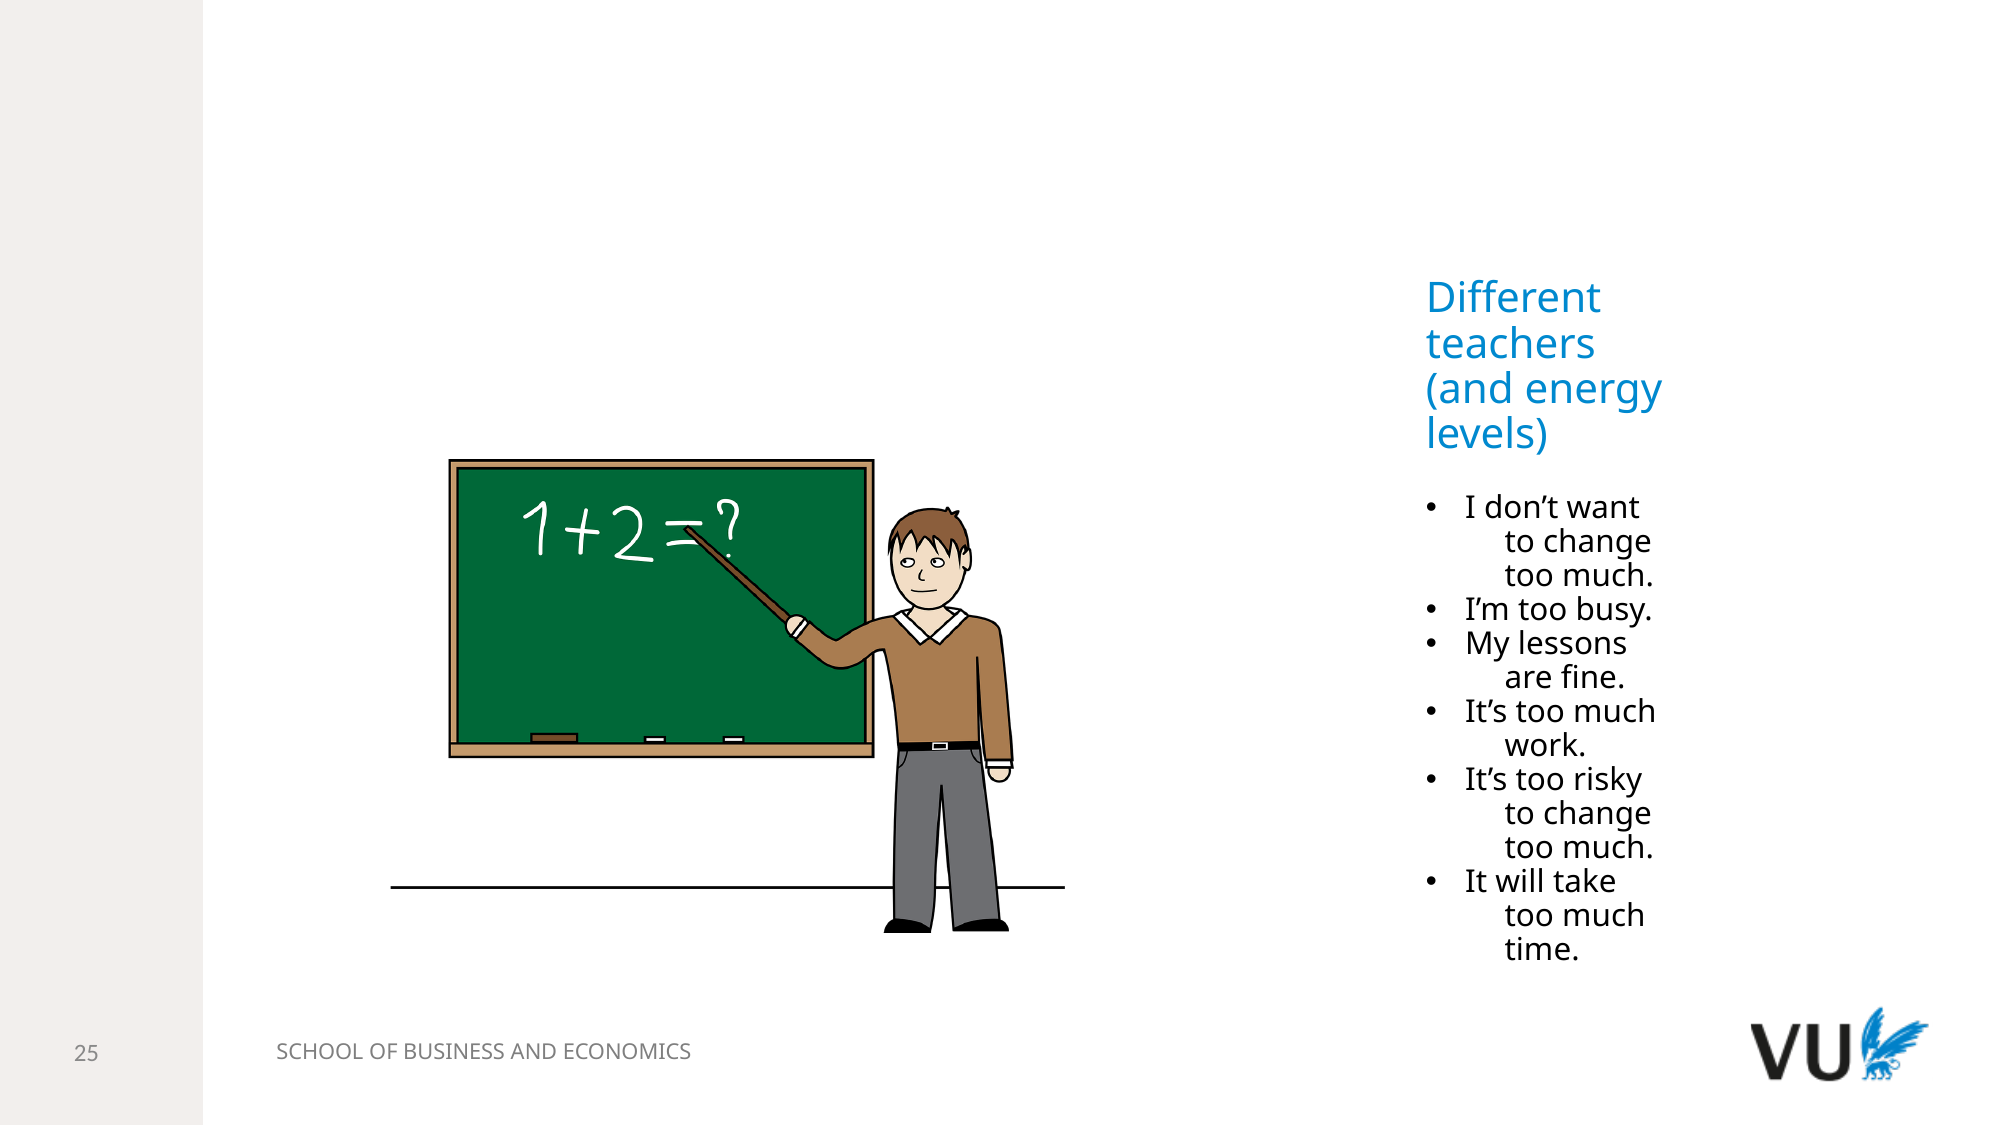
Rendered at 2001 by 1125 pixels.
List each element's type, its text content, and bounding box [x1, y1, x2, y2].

list Different teachers (and energy levels) I don’t want to change too much. I’m too busy. My lessons are fine. It’s too much work. It’s too risky to change too much. It will take too much time. [1425, 276, 1927, 978]
picture [389, 459, 1066, 933]
text_box SCHOOL OF BUSINESS AND ECONOMICS [276, 977, 1413, 1125]
text_box [73, 977, 203, 1125]
